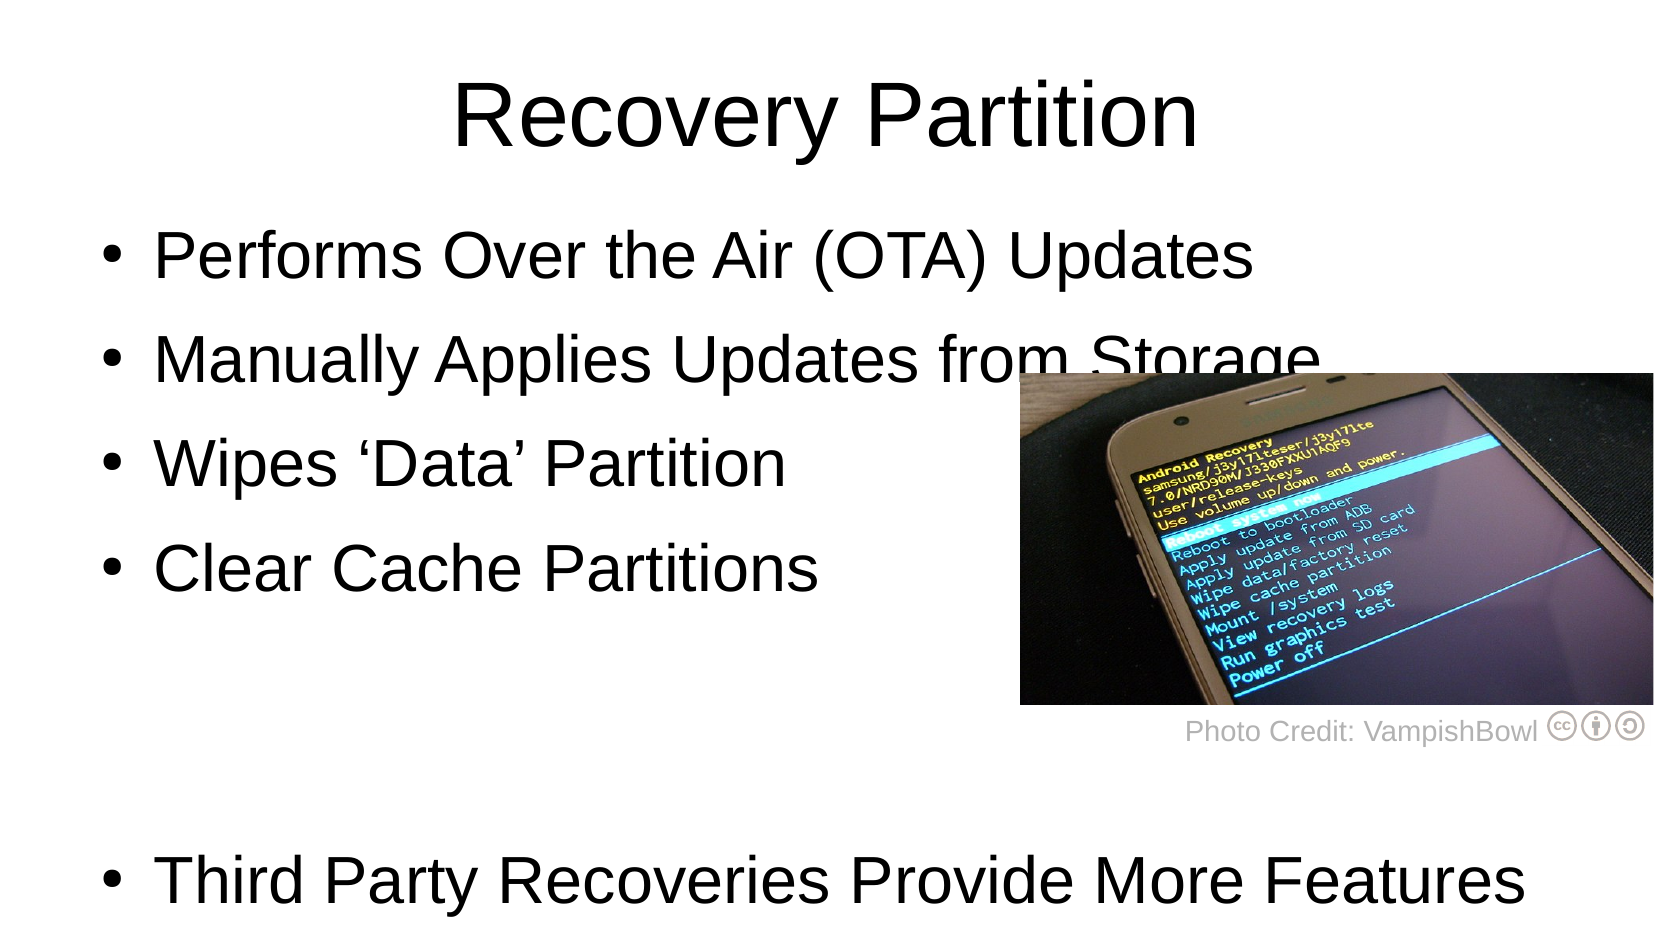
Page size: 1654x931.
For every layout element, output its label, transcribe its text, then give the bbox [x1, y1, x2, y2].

picture [1020, 373, 1654, 747]
text_box Photo Credit: VampishBowl [1170, 707, 1640, 751]
list Performs Over the Air (OTA) Updates Manually Applies Updates from Storage Wipes ‘Data’ Partition Clear Cache Partitions Third Party Recoveries Provide More Features [82, 217, 1571, 931]
title Recovery Partition [82, 37, 1571, 193]
